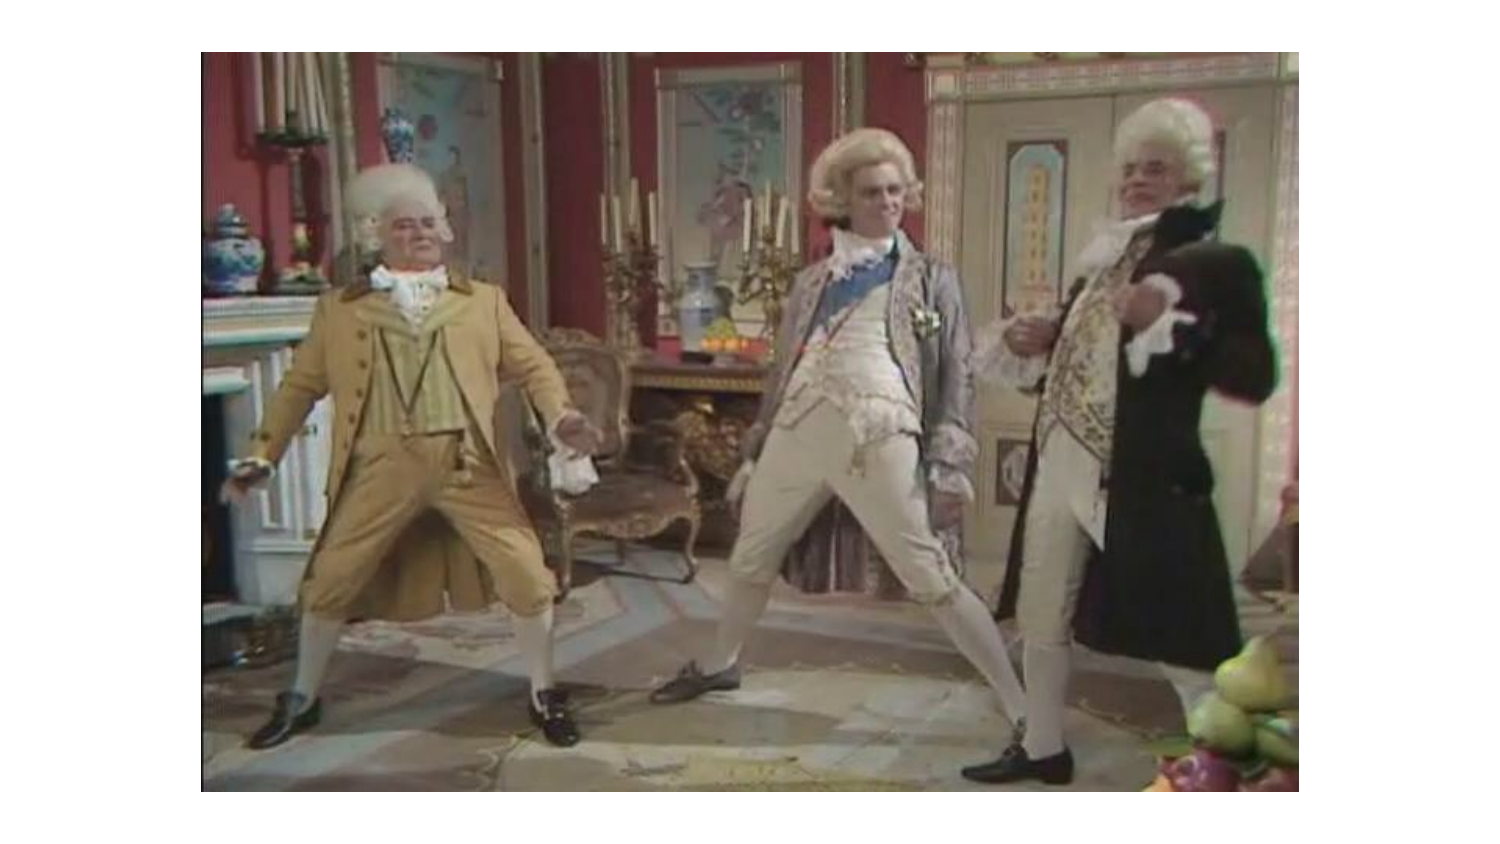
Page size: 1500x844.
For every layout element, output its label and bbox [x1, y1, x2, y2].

picture [201, 52, 1299, 792]
